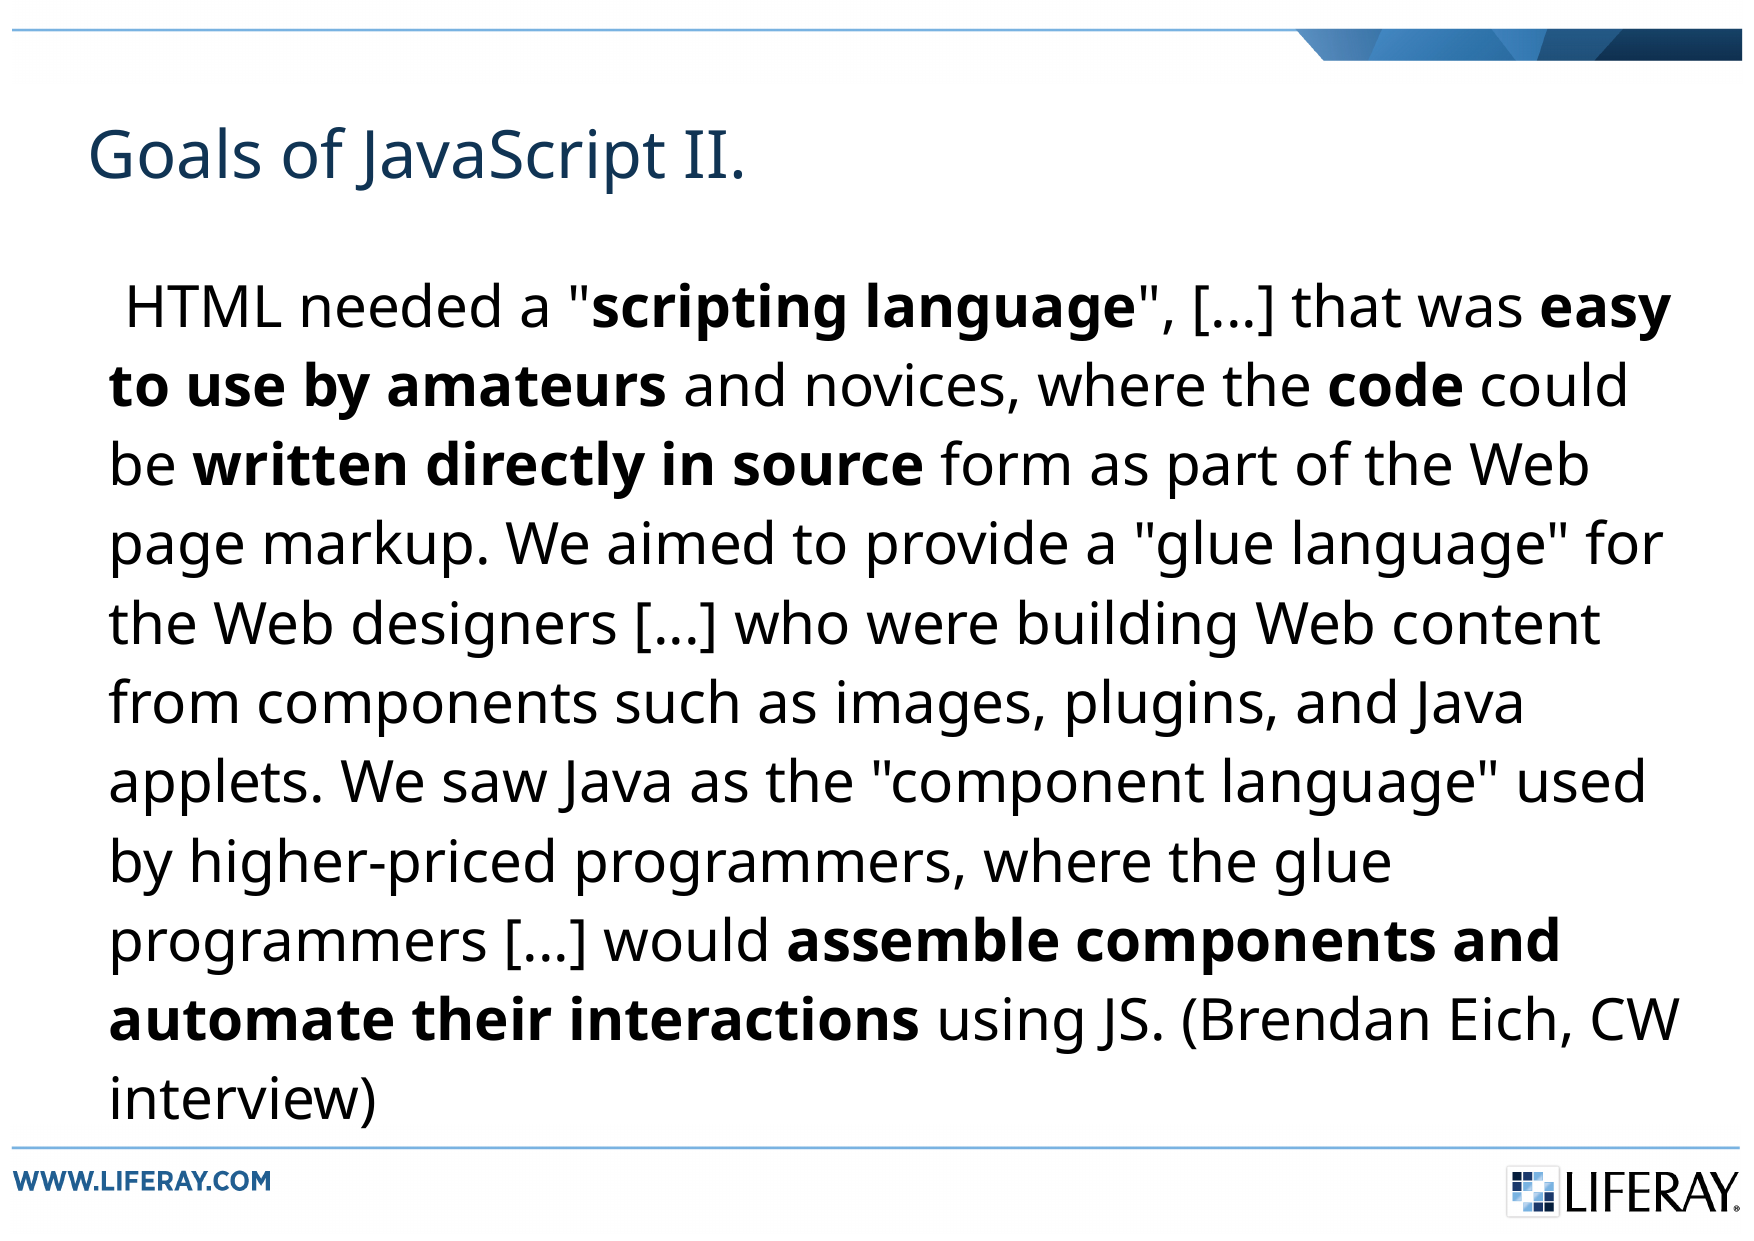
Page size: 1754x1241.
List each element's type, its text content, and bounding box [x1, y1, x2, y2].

list HTML needed a "scripting language", [...] that was easy to use by amateurs and novices, where the code could be written directly in source form as part of the Web page markup. We aimed to provide a "glue language" for the Web designers [...] who were building Web content from components such as images, plugins, and Java applets. We saw Java as the "component language" used by higher-priced programmers, where the glue programmers [...] would assemble components and automate their interactions using JS. (Brendan Eich, CW interview) [109, 265, 1688, 1088]
picture [12, 0, 1743, 84]
picture [10, 1124, 1741, 1234]
title Goals of JavaScript II. [87, 49, 1667, 257]
